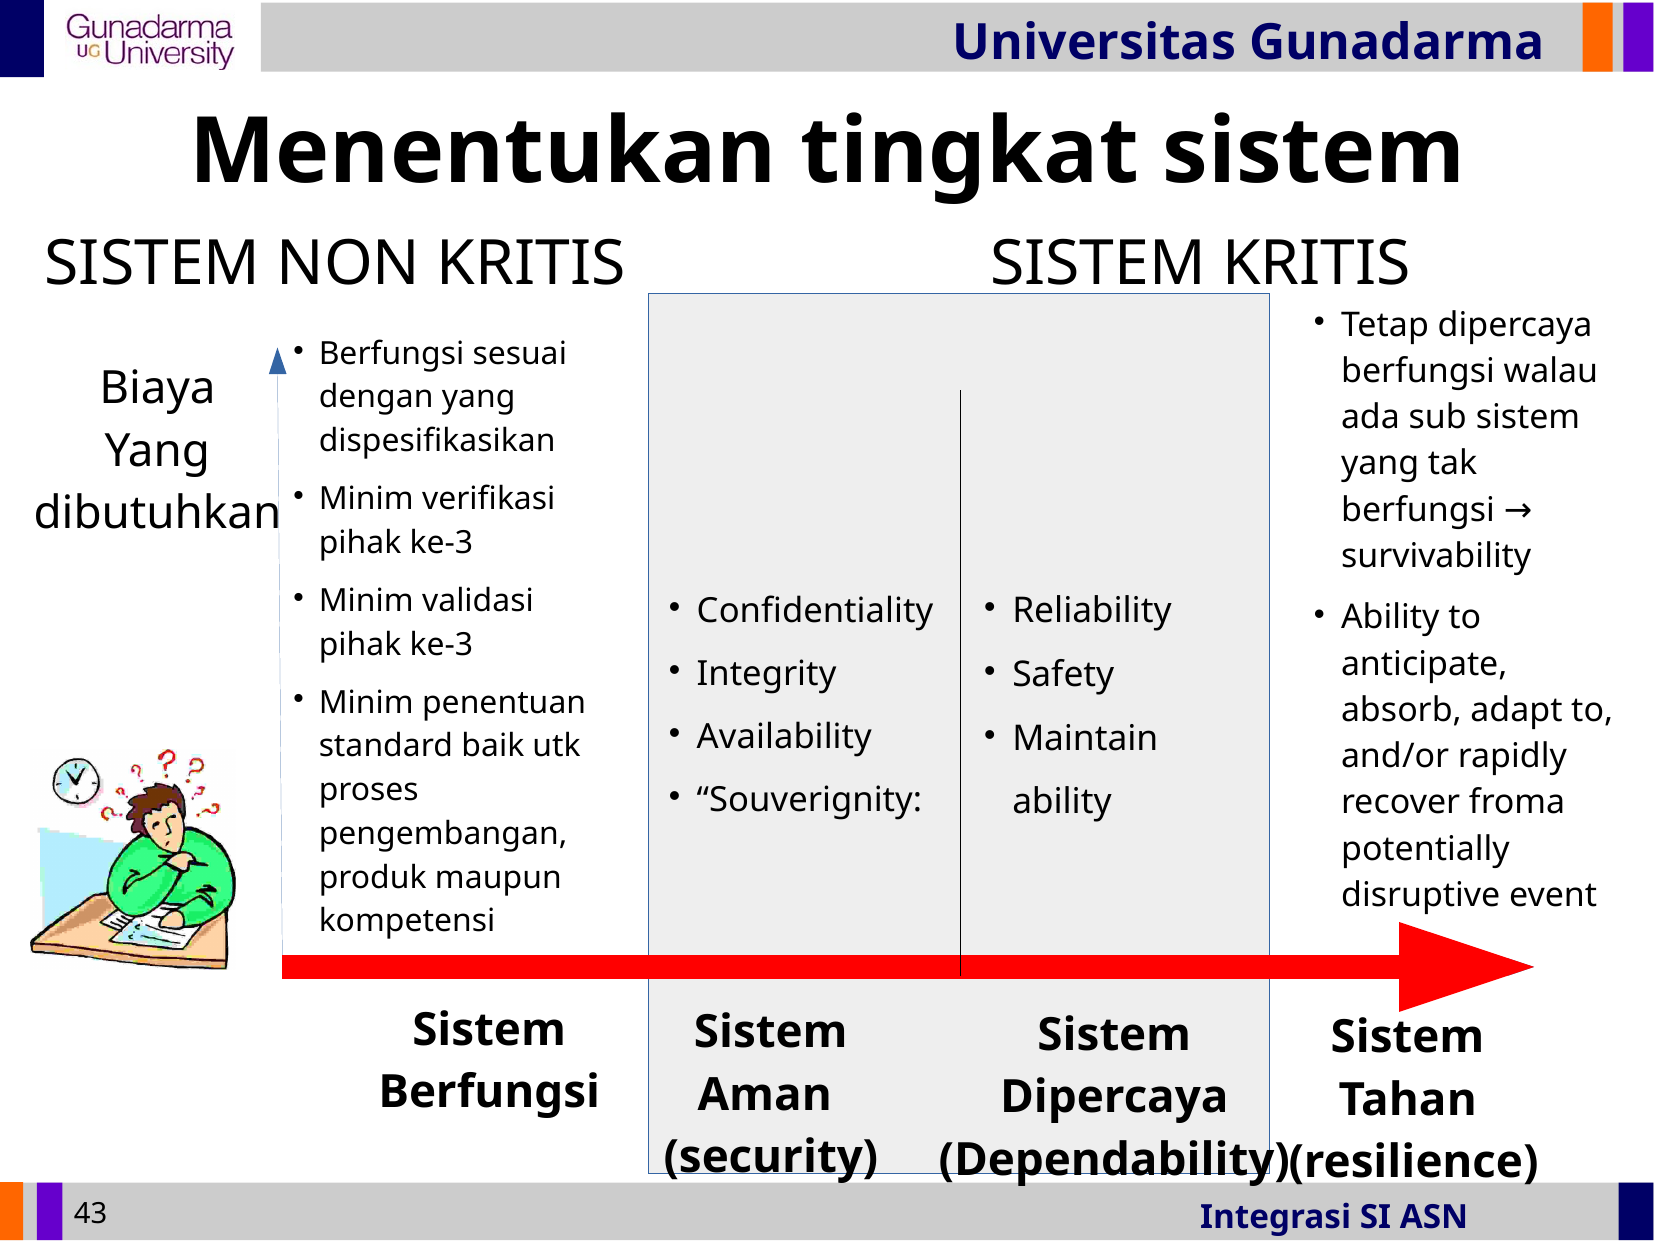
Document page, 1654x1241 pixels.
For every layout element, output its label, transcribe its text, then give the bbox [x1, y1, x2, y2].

text_box Biaya Yang dibutuhkan [18, 347, 278, 528]
list Reliability Safety Maintain ability [975, 585, 1261, 826]
text_box Sistem Tahan (resilience) [1273, 996, 1555, 1177]
list Confidentiality Integrity Availability “Souverignity: [660, 585, 946, 856]
text_box Sistem Aman (security) [648, 991, 872, 1172]
text_box SISTEM NON KRITIS [30, 210, 648, 301]
text_box SISTEM KRITIS [975, 210, 1426, 300]
picture [65, 0, 235, 70]
list Berfungsi sesuai dengan yang dispesifikasikan Minim verifikasi pihak ke-3 Minim validasi pihak ke-3 Minim penentuan standard baik utk proses pengembangan, produk maupun kompetensi [285, 330, 601, 960]
text_box [648, 979, 1270, 1174]
text_box Sistem Berfungsi [363, 988, 591, 1114]
text_box Sistem Dipercaya (Dependability) [924, 993, 1272, 1174]
title Menentukan tingkat sistem [20, 75, 1636, 219]
list Tetap dipercaya berfungsi walau ada sub sistem yang tak berfungsi → survivability Ability to anticipate, absorb, adapt to, and/or rapidly recover froma potentially disruptive event [1305, 300, 1621, 930]
picture [30, 749, 236, 970]
text_box [648, 293, 1270, 955]
